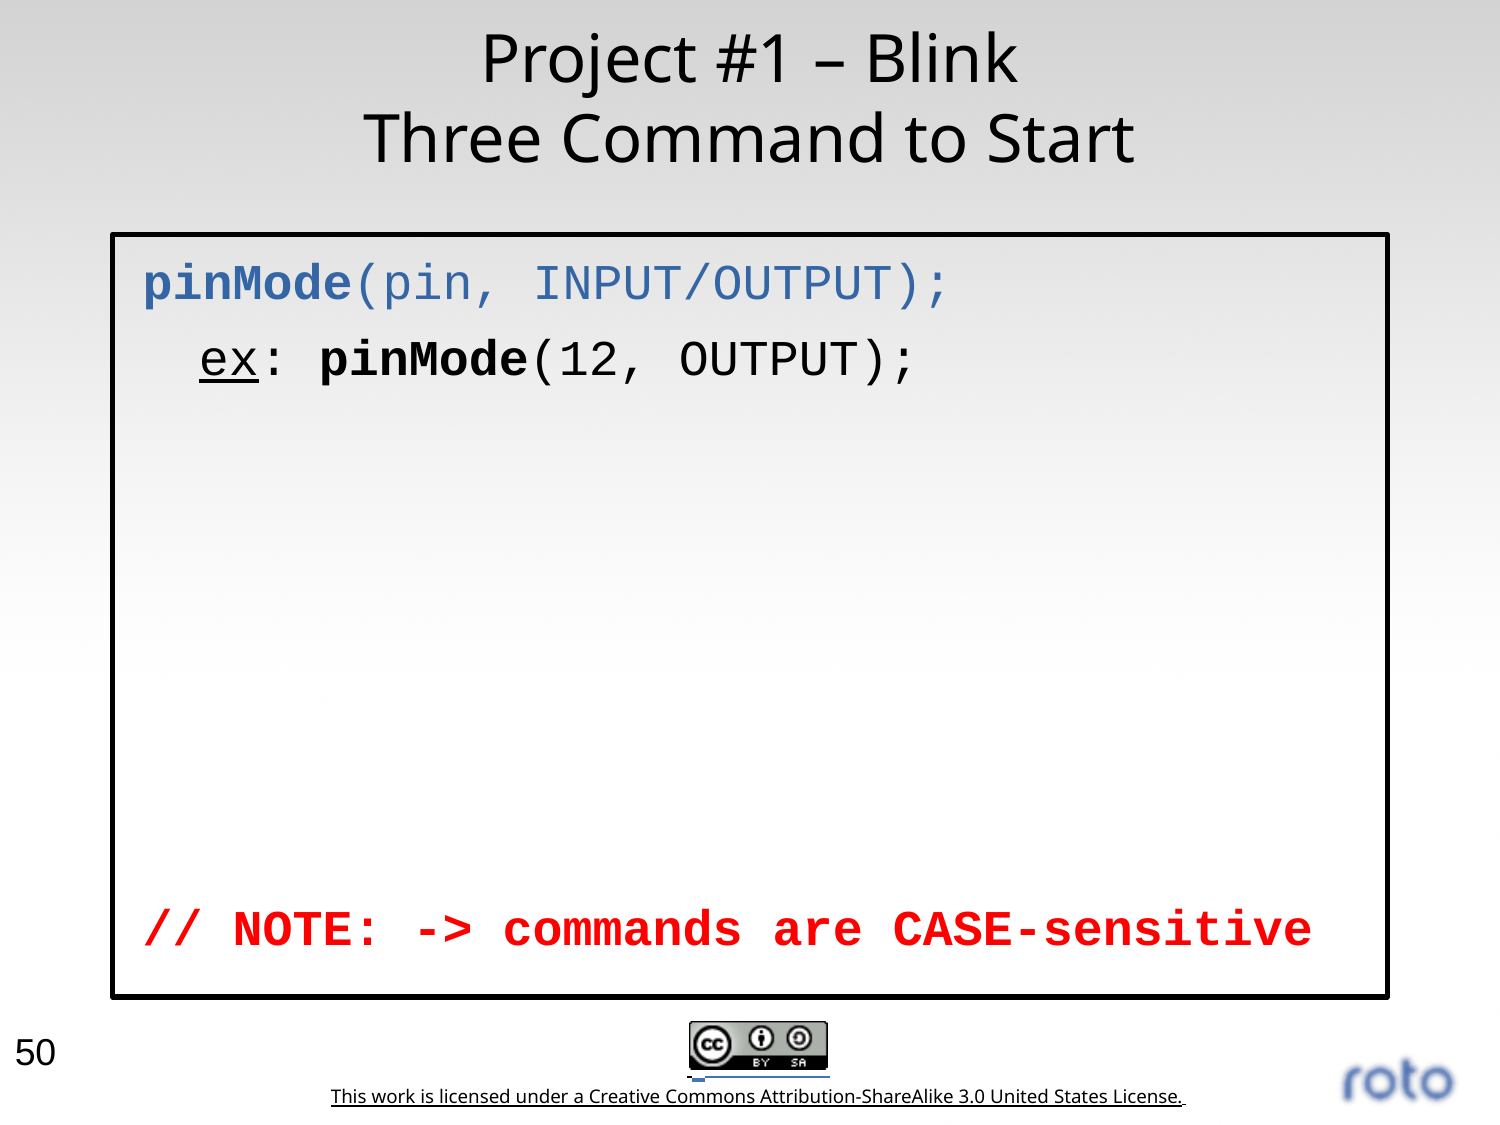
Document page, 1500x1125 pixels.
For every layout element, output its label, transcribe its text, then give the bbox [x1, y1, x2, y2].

picture [0, 0, 1500, 1125]
title Project #1 – Blink Three Command to Start [112, 2, 1388, 190]
list pinMode(pin, INPUT/OUTPUT); ex: pinMode(12, OUTPUT); // NOTE: -> commands are CASE-sensitive [112, 234, 1388, 998]
